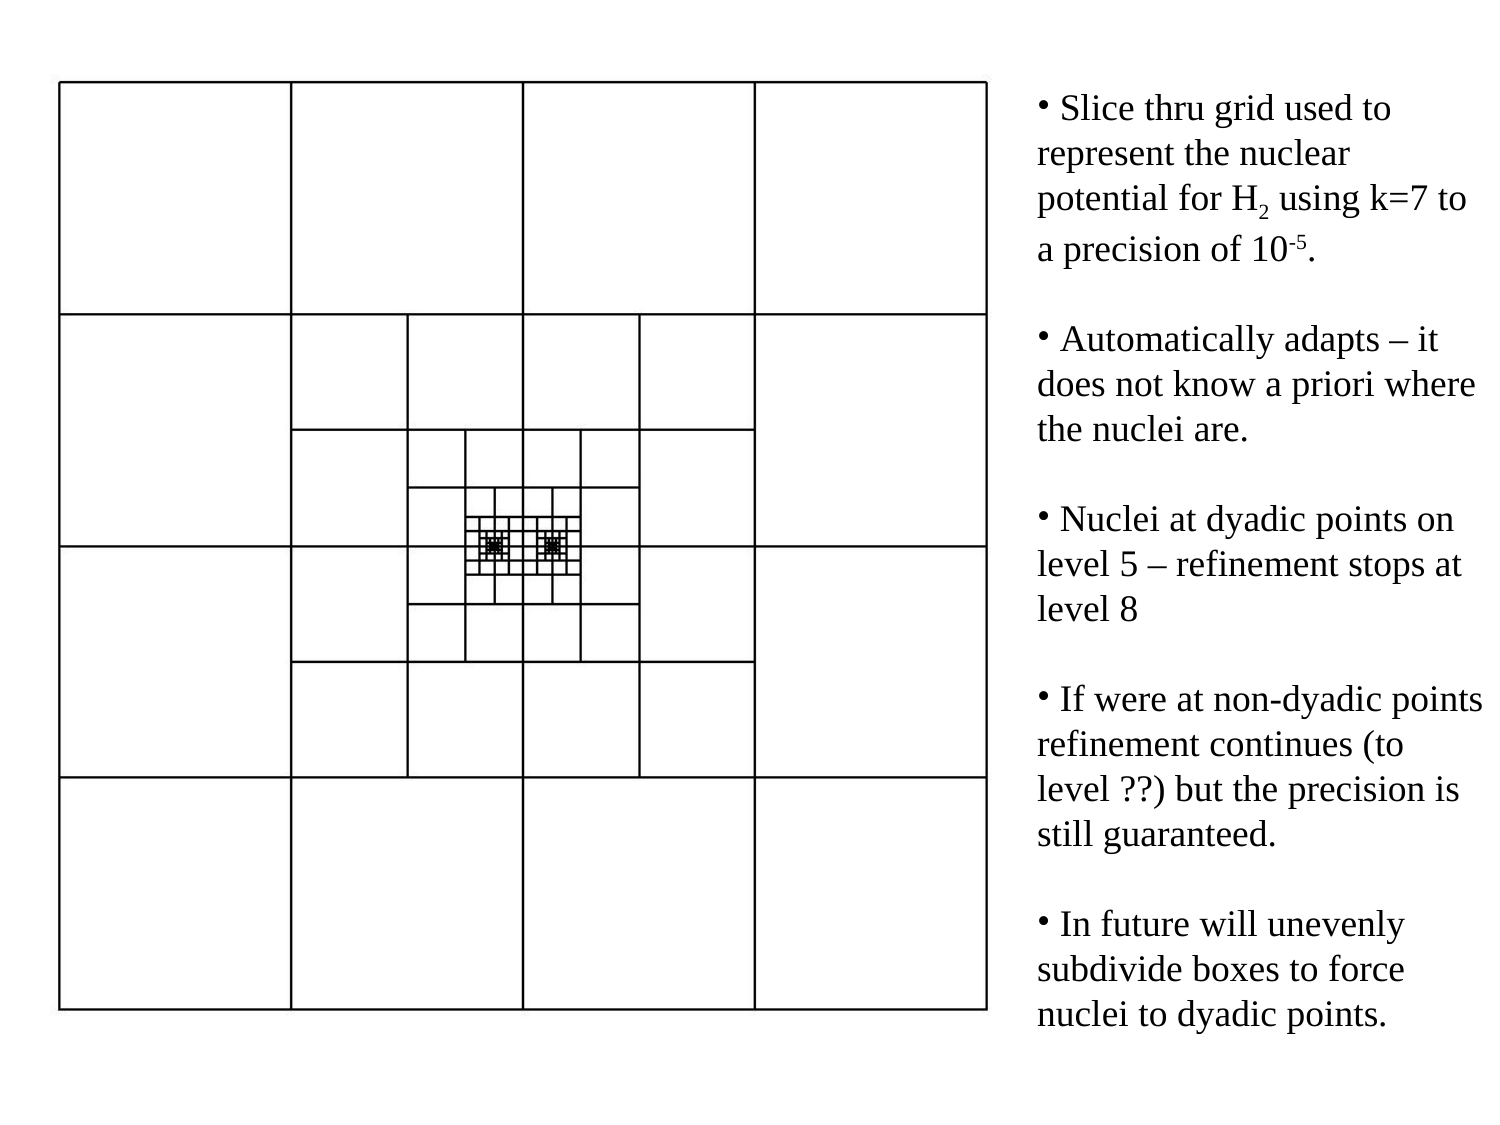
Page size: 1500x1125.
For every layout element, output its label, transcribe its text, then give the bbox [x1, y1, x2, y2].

text_box Slice thru grid used to represent the nuclear potential for H2 using k=7 to a precision of 10-5. Automatically adapts – it does not know a priori where the nuclei are. Nuclei at dyadic points on level 5 – refinement stops at level 8 If were at non-dyadic points refinement continues (to level ??) but the precision is still guaranteed. In future will unevenly subdivide boxes to force nuclei to dyadic points. [1022, 74, 1500, 1042]
picture [50, 74, 995, 1019]
